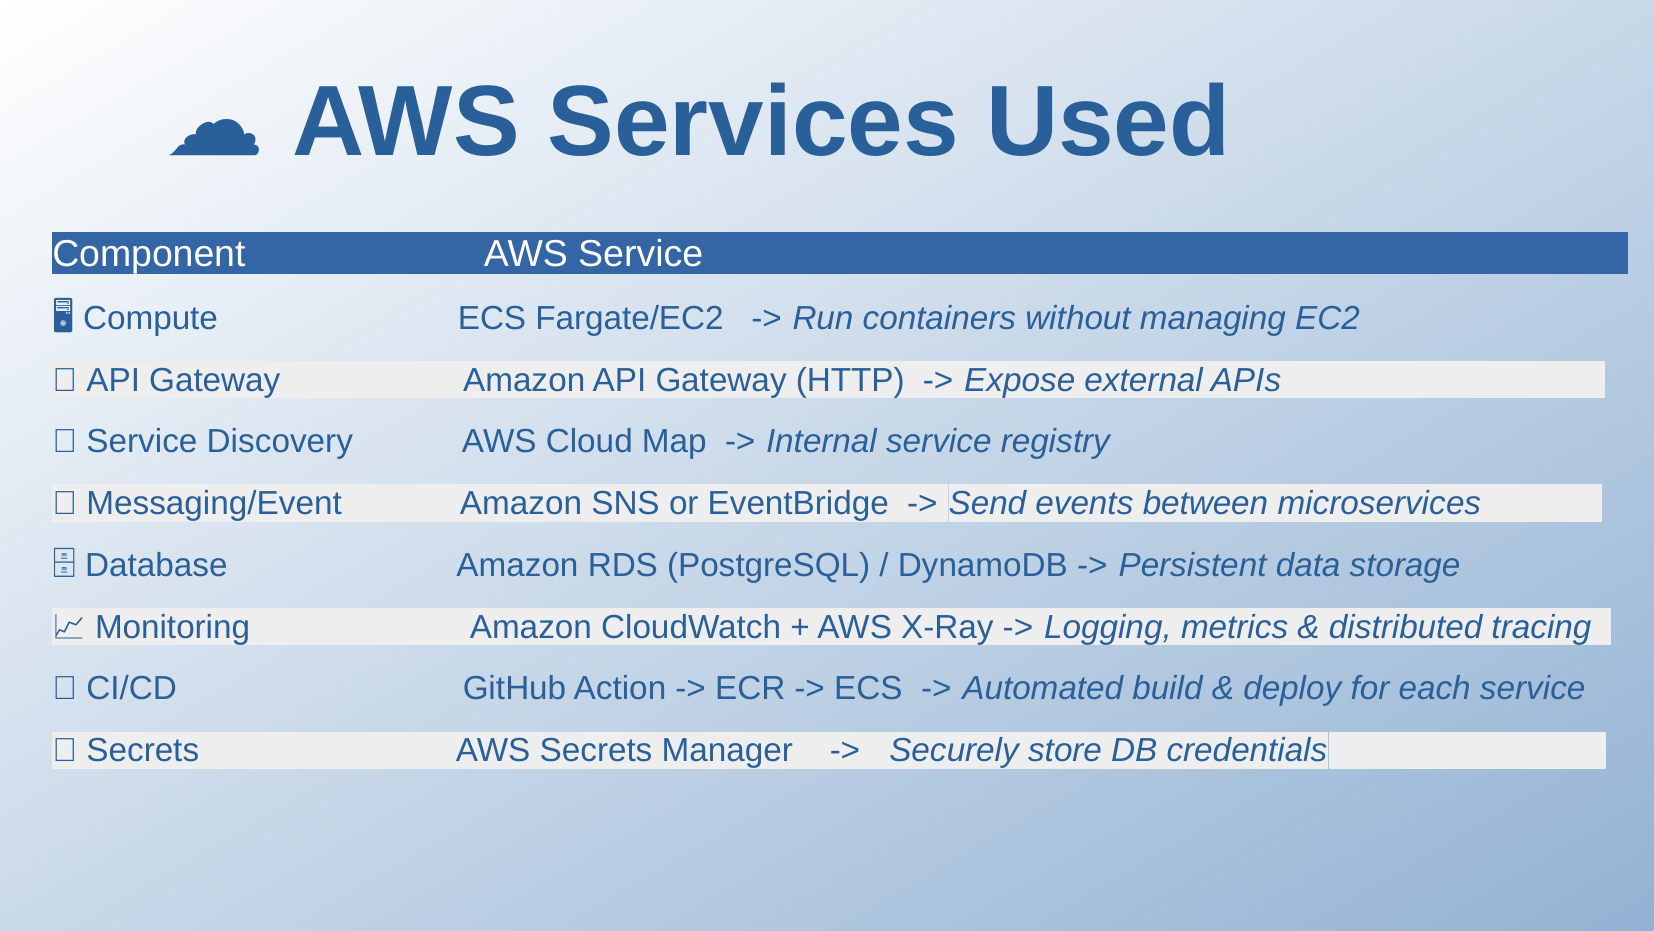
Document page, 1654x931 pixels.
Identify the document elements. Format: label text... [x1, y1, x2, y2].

text_box ☁️ AWS Services Used [149, 57, 1463, 192]
text_box Component AWS Service 🖥️ Compute ECS Fargate/EC2 -> Run containers without managing EC2 🌐 API Gateway Amazon API Gateway (HTTP) -> Expose external APIs 🔎 Service Discovery AWS Cloud Map -> Internal service registry 🔔 Messaging/Event Amazon SNS or EventBridge -> Send events between microservices 🗄️ Database Amazon RDS (PostgreSQL) / DynamoDB -> Persistent data storage 📈 Monitoring Amazon CloudWatch + AWS X-Ray -> Logging, metrics & distributed tracing 🔄 CI/CD GitHub Action -> ECR -> ECS -> Automated build & deploy for each service 🔐 Secrets AWS Secrets Manager -> Securely store DB credentials [37, 224, 1654, 916]
